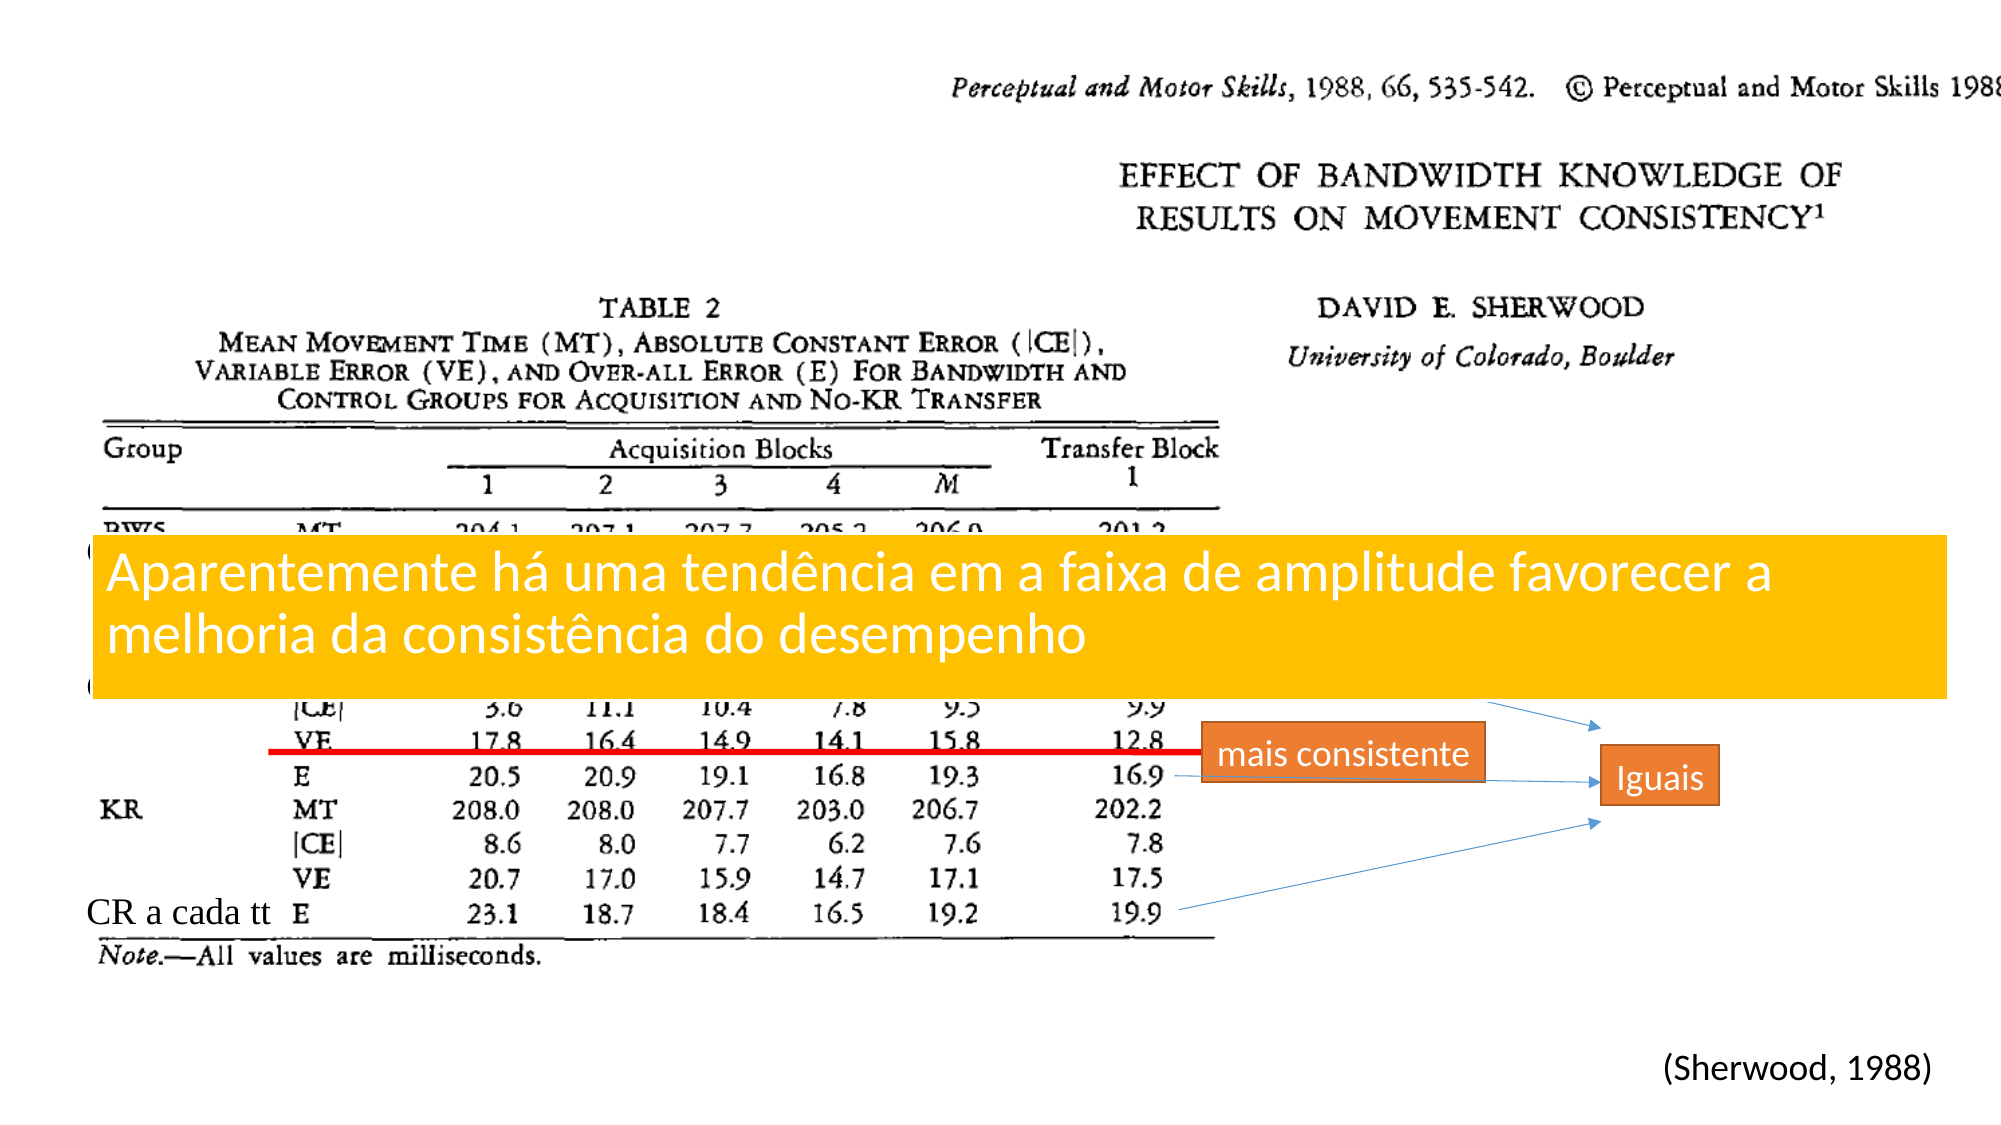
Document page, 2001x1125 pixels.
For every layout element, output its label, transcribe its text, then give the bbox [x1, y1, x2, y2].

text_box Iguais [1601, 745, 1720, 806]
picture [0, 35, 2000, 984]
text_box CR 5% CR 10% CR a cada tt [71, 519, 400, 985]
text_box mais consistente [1202, 777, 1479, 782]
picture [400, 756, 1270, 984]
picture [400, 702, 1270, 748]
list Aparentemente há uma tendência em a faixa de amplitude favorecer a melhoria da consistência do desempenho [91, 533, 1949, 701]
text_box (Sherwood, 1988) [1647, 1035, 1949, 1096]
text_box mais consistente [1202, 721, 1486, 780]
